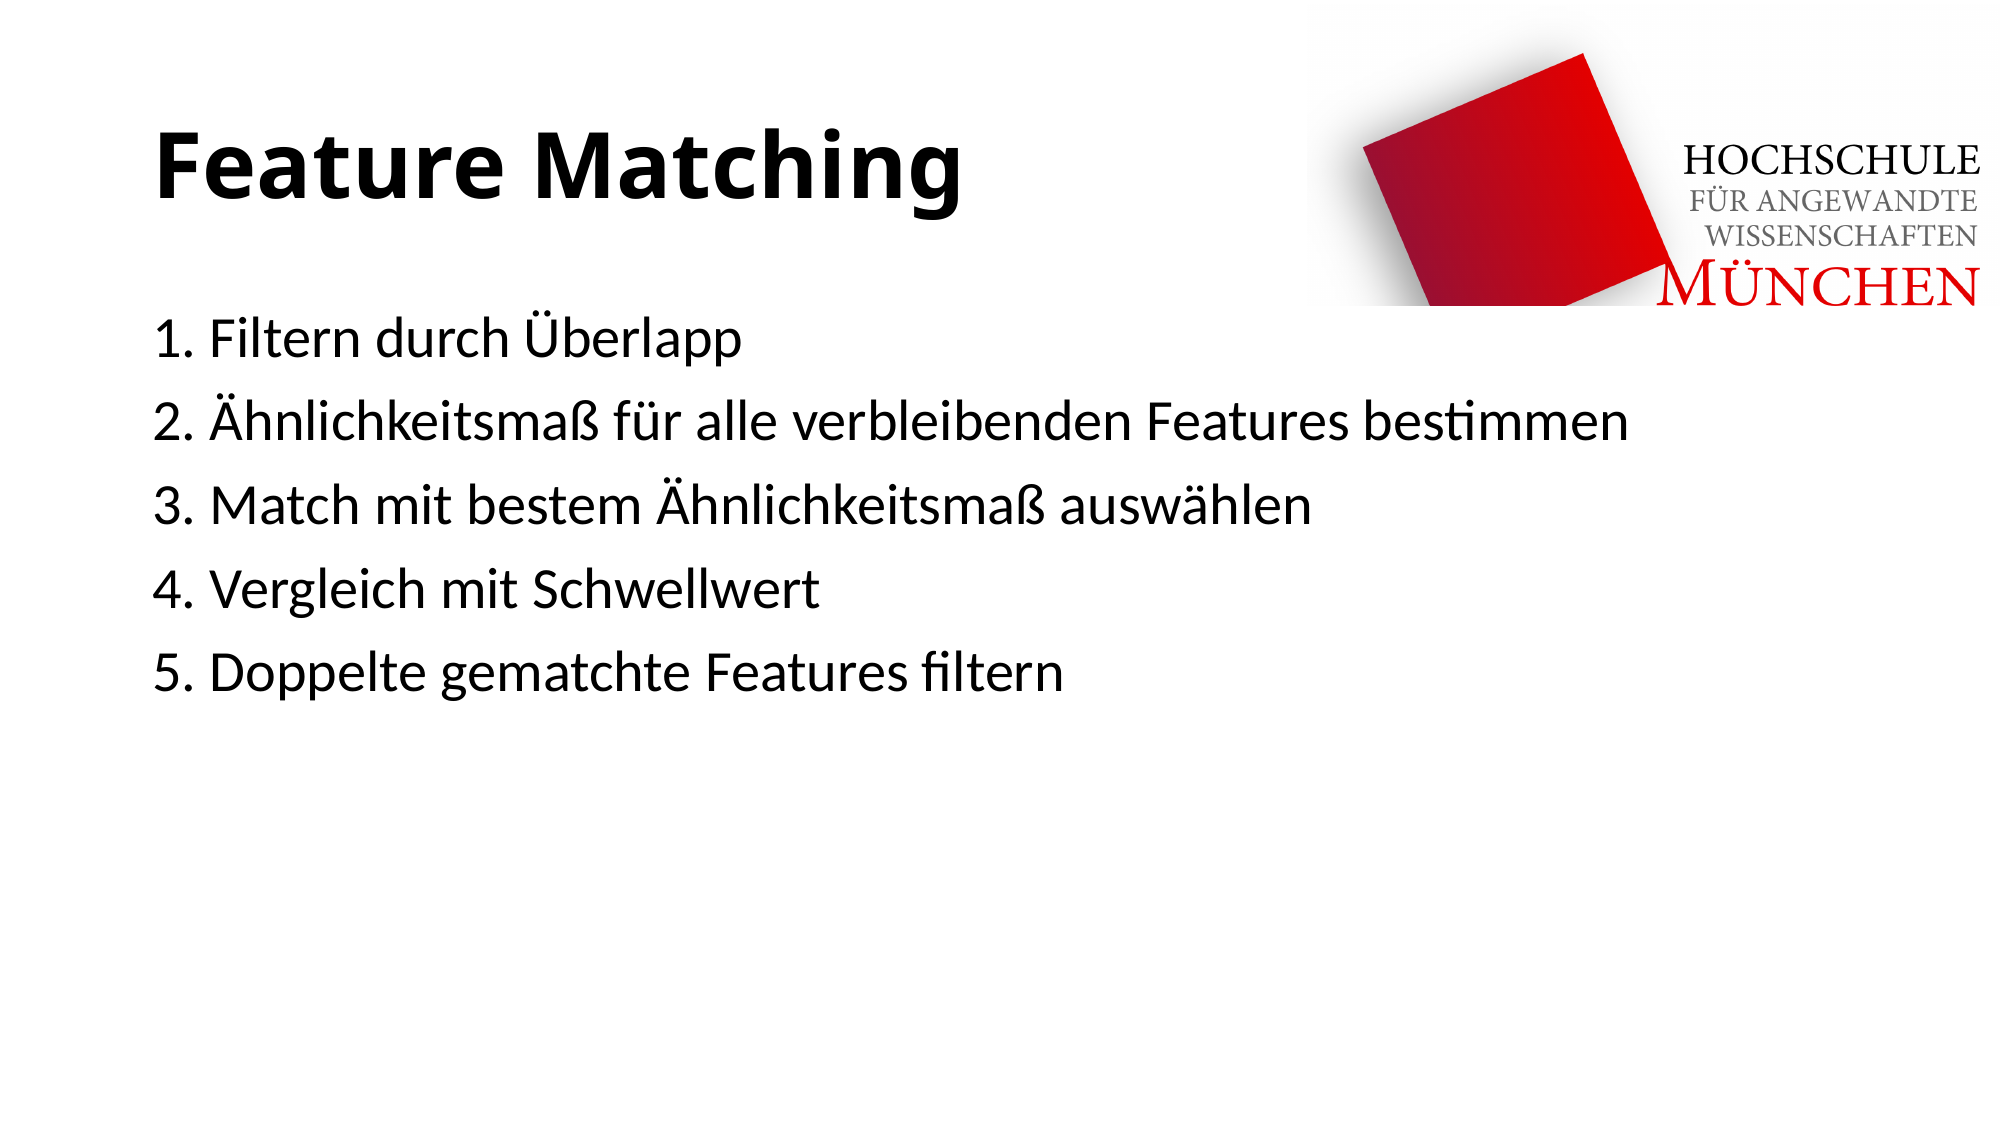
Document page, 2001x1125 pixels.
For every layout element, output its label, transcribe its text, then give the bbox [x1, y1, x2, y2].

title Feature Matching [137, 59, 1863, 278]
list 1. Filtern durch Überlapp 2. Ähnlichkeitsmaß für alle verbleibenden Features bestimmen 3. Match mit bestem Ähnlichkeitsmaß auswählen 4. Vergleich mit Schwellwert 5. Doppelte gematchte Features filtern [137, 299, 1863, 1014]
